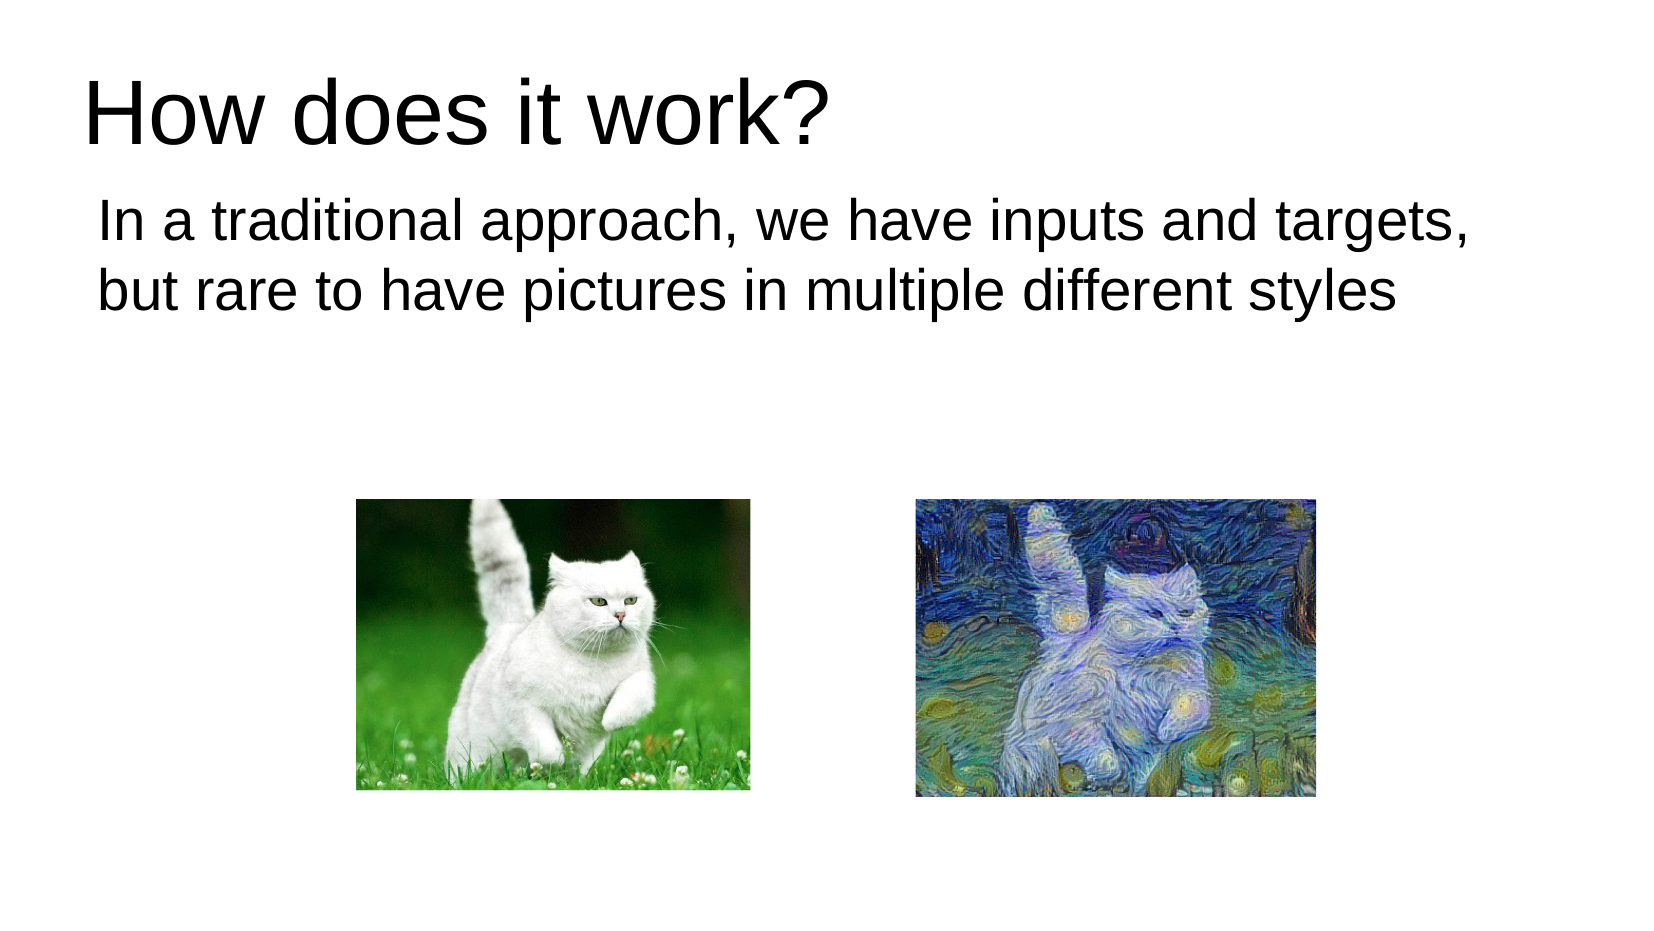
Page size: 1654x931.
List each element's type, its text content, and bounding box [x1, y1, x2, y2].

picture [915, 498, 1317, 797]
title How does it work? [82, 37, 1571, 193]
picture [349, 499, 751, 797]
text_box In a traditional approach, we have inputs and targets, but rare to have pictures in multiple different styles [82, 174, 1559, 330]
